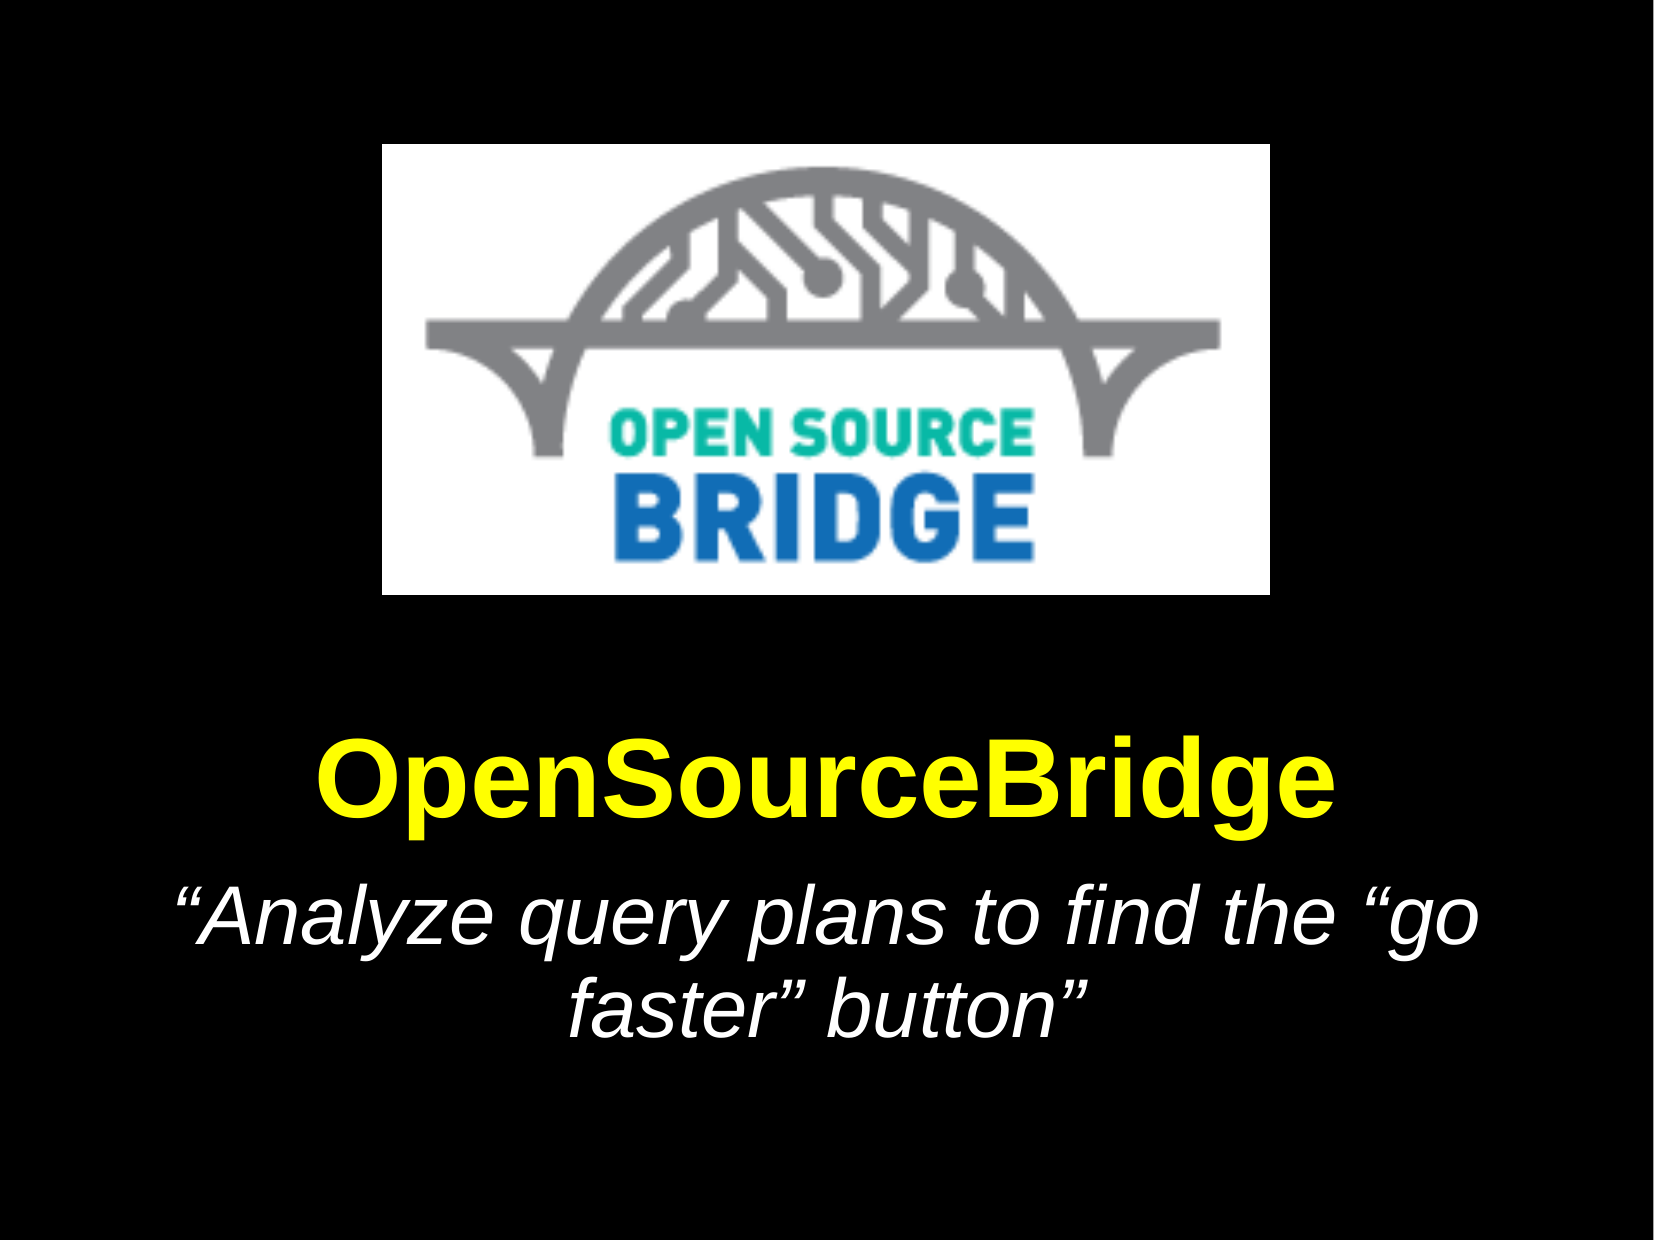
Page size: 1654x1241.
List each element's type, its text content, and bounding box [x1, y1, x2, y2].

picture [382, 144, 1270, 595]
title OpenSourceBridge [82, 682, 1571, 868]
list “Analyze query plans to find the “go faster” button” [82, 868, 1571, 1142]
